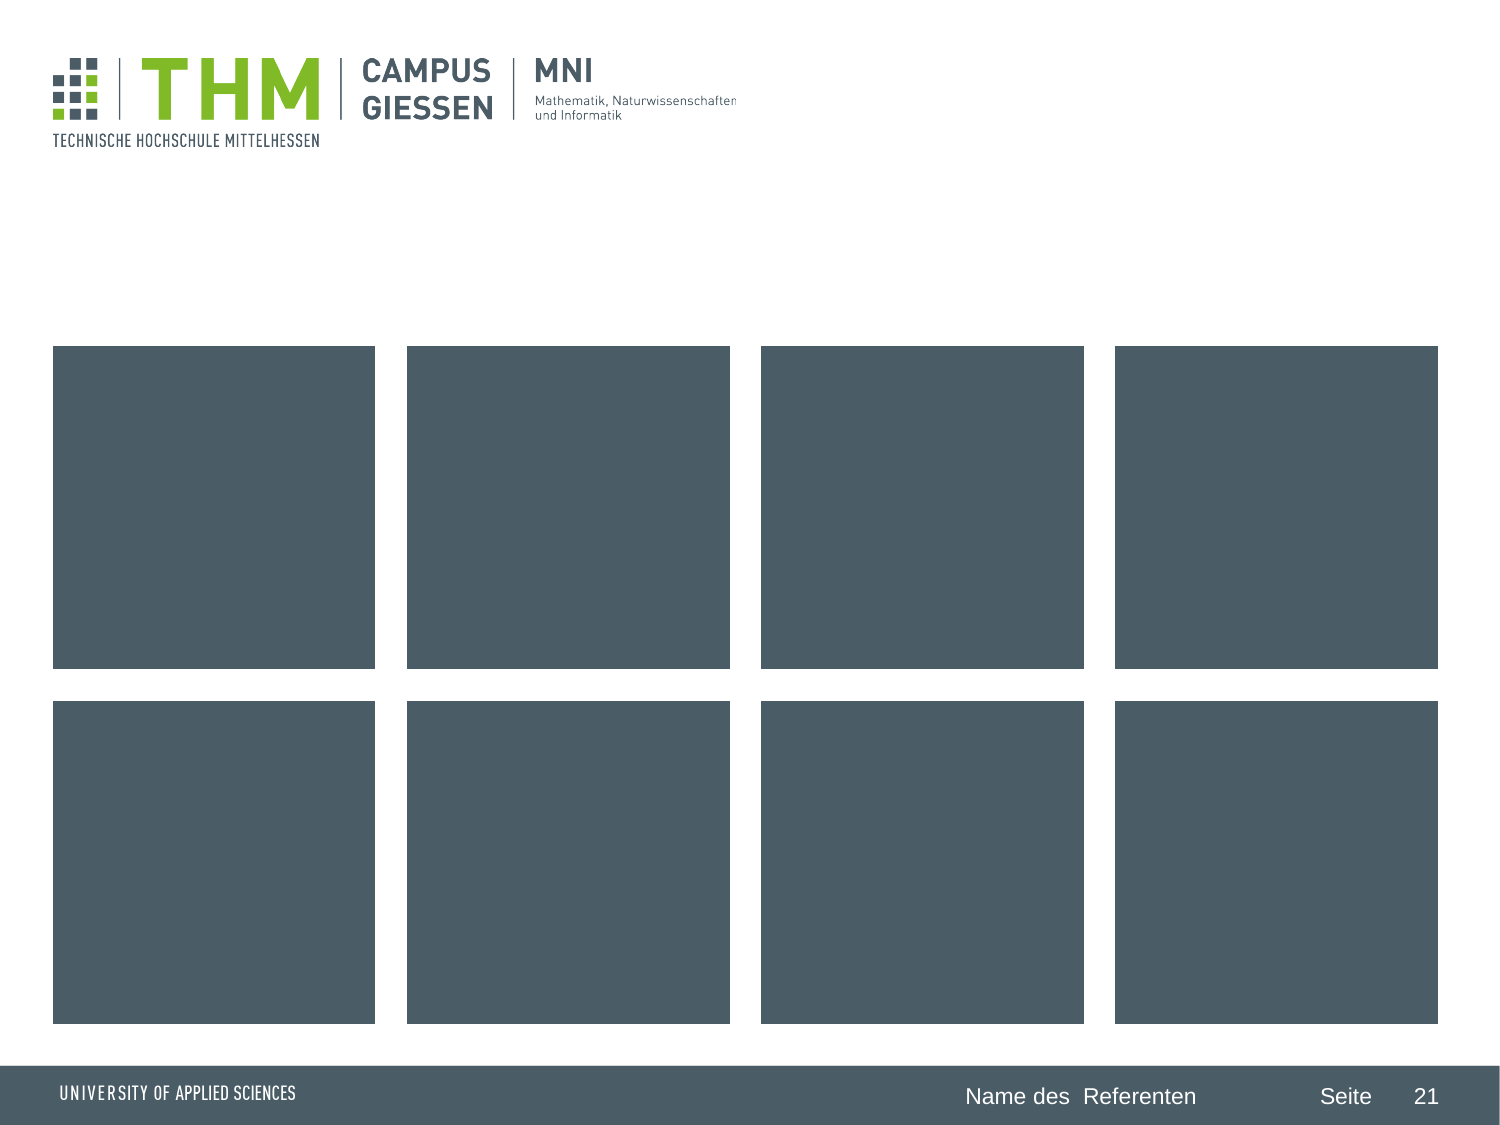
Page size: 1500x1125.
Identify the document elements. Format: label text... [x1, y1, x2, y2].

picture [53, 58, 736, 147]
picture [59, 1082, 296, 1104]
slide_number <number> [1376, 1073, 1455, 1118]
